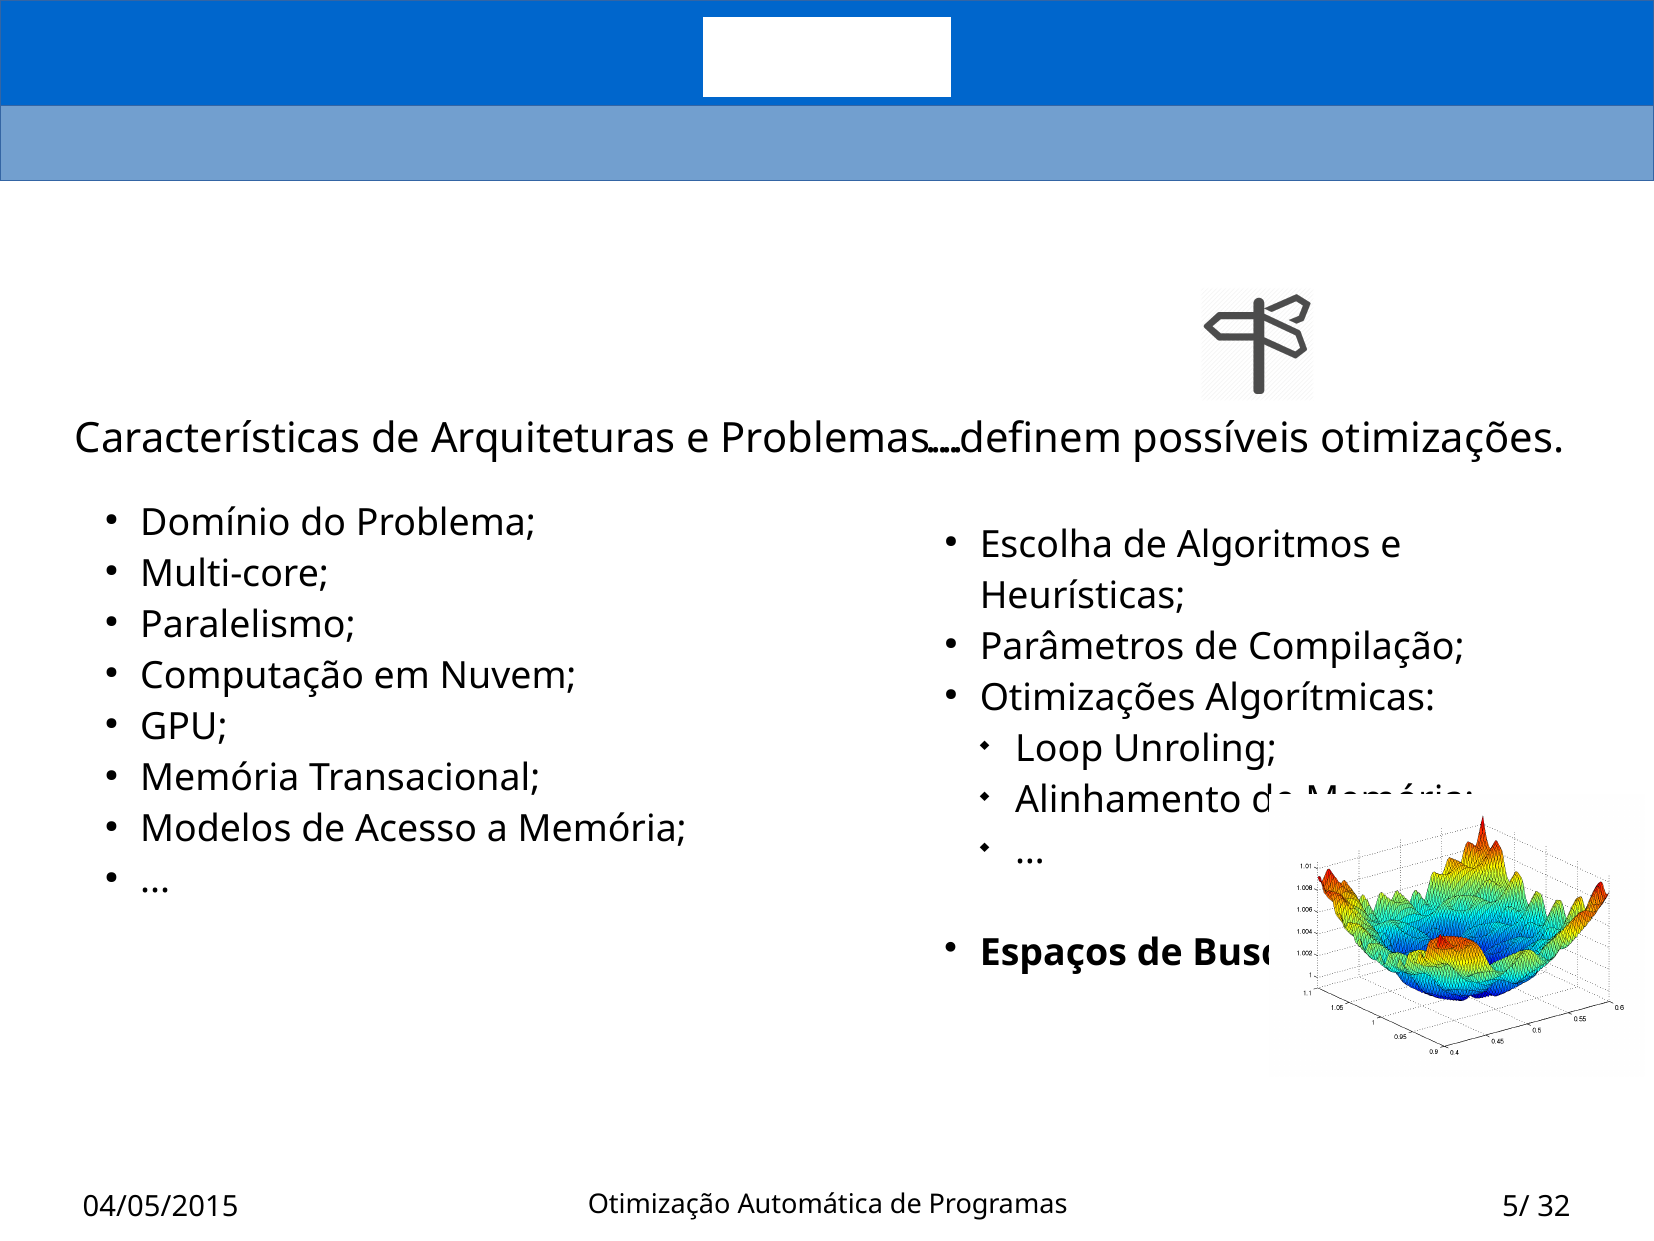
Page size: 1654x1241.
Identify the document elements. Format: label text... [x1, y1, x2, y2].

text_box Escolha de Algoritmos e Heurísticas; Parâmetros de Compilação; Otimizações Algorítmicas: Loop Unroling; Alinhamento de Memória; … Espaços de Busca! [929, 510, 1621, 904]
picture [1200, 287, 1314, 401]
text_box ...definem possíveis otimizações. [911, 400, 1530, 468]
text_box Características de Arquiteturas e Problemas... [60, 400, 903, 468]
text_box Domínio do Problema; Multi-core; Paralelismo; Computação em Nuvem; GPU; Memória Transacional; Modelos de Acesso a Memória; ... [90, 488, 630, 882]
picture [1269, 794, 1645, 1077]
title Contexto [82, 0, 1571, 161]
